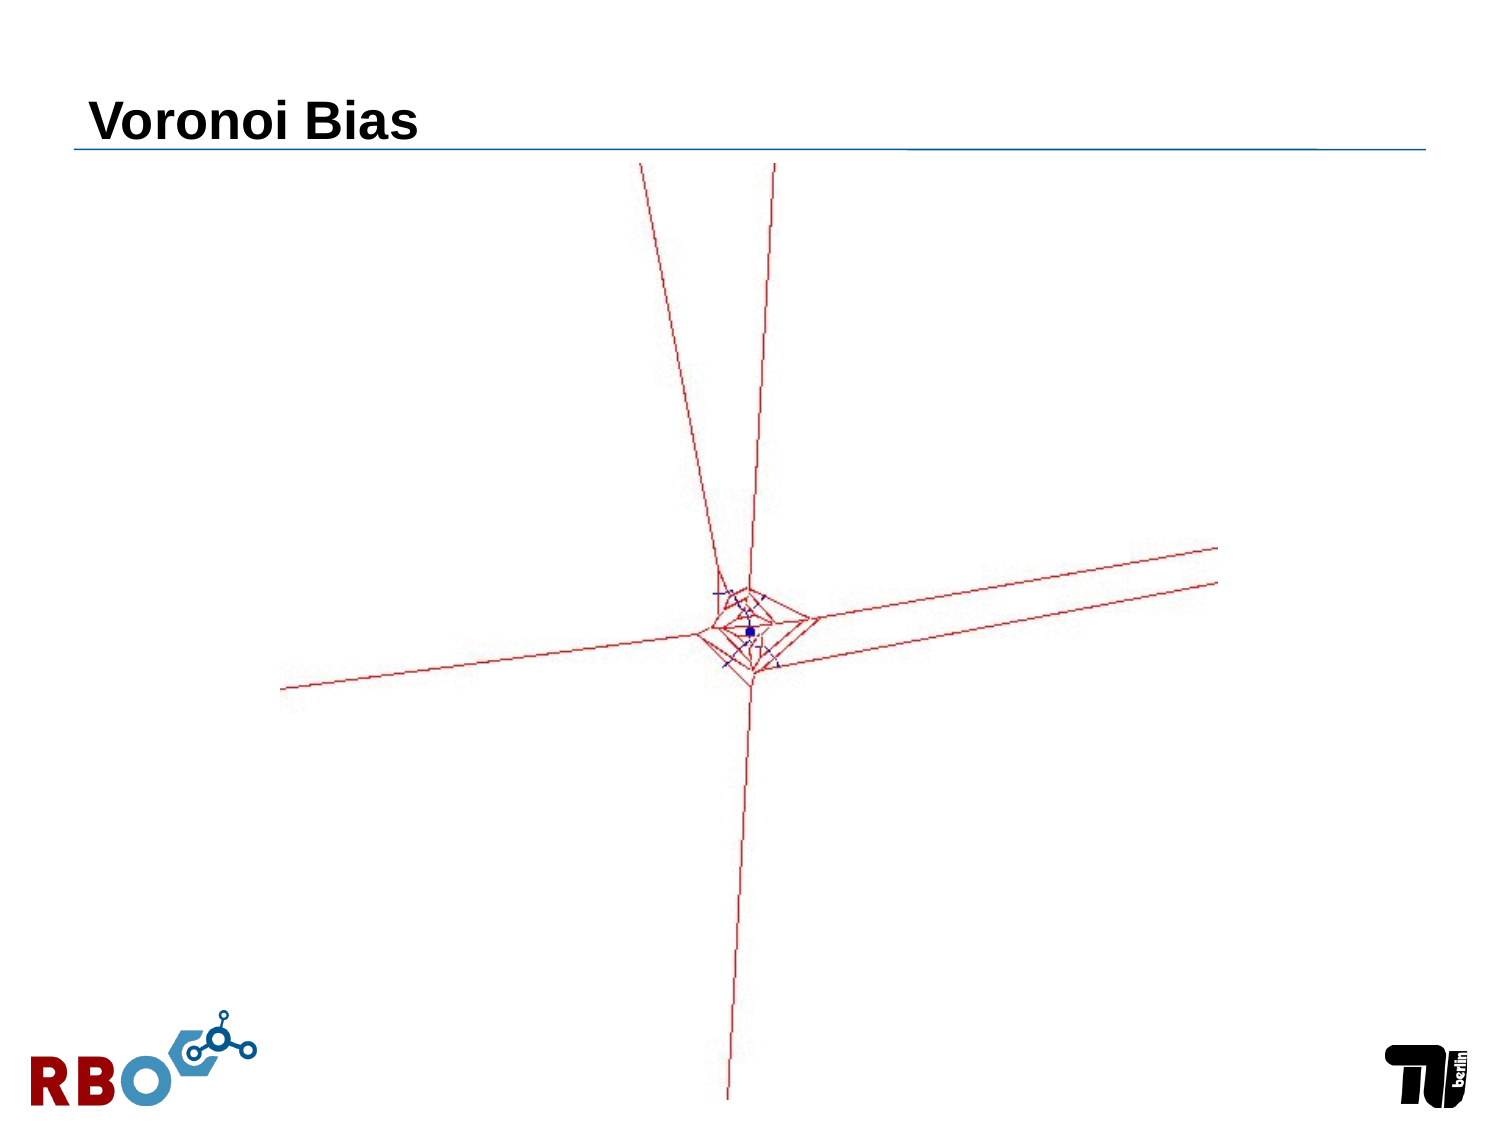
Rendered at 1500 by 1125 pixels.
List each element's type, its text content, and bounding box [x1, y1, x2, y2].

picture [280, 163, 1218, 1100]
picture [31, 1010, 257, 1106]
picture [1377, 1045, 1468, 1108]
title Voronoi Bias [73, 70, 1424, 173]
